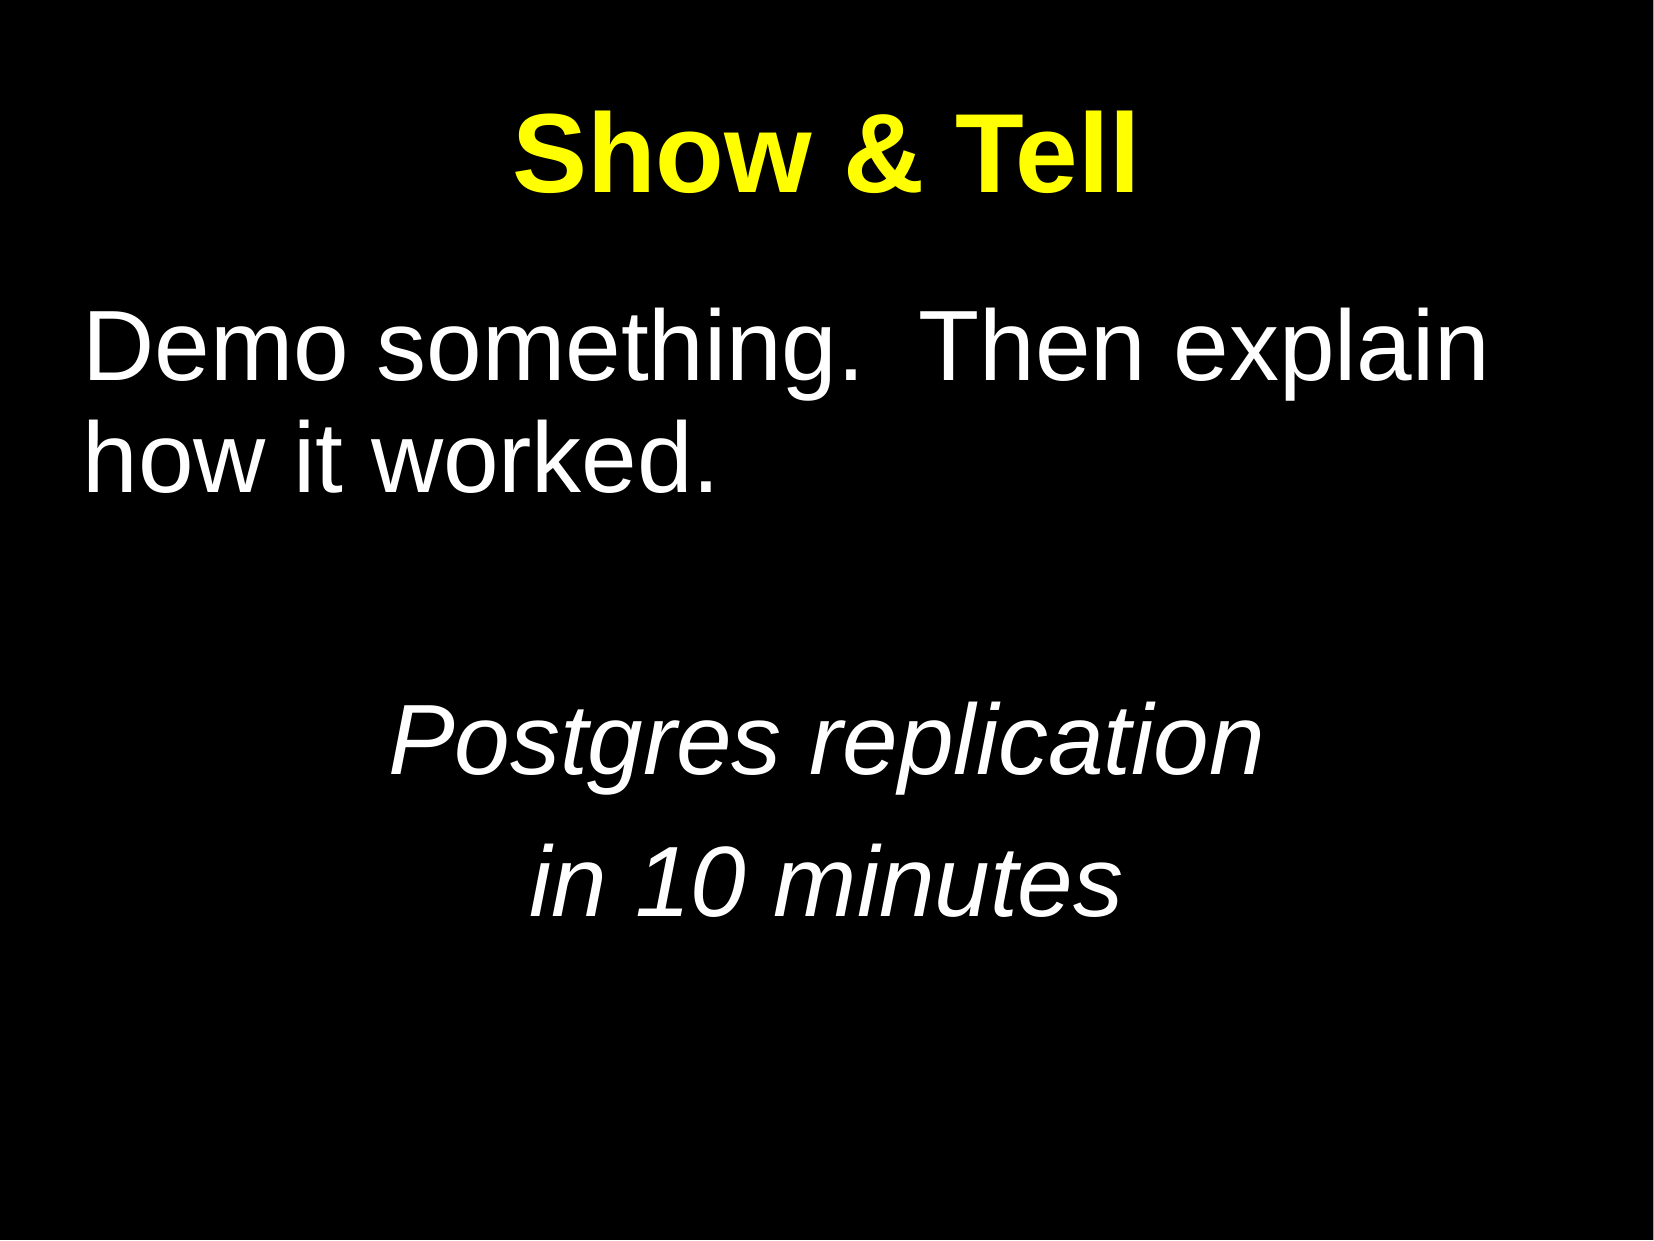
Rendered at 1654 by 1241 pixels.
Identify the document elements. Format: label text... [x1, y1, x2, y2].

title Show & Tell [82, 49, 1571, 257]
list Demo something. Then explain how it worked. Postgres replication in 10 minutes [82, 290, 1571, 1109]
